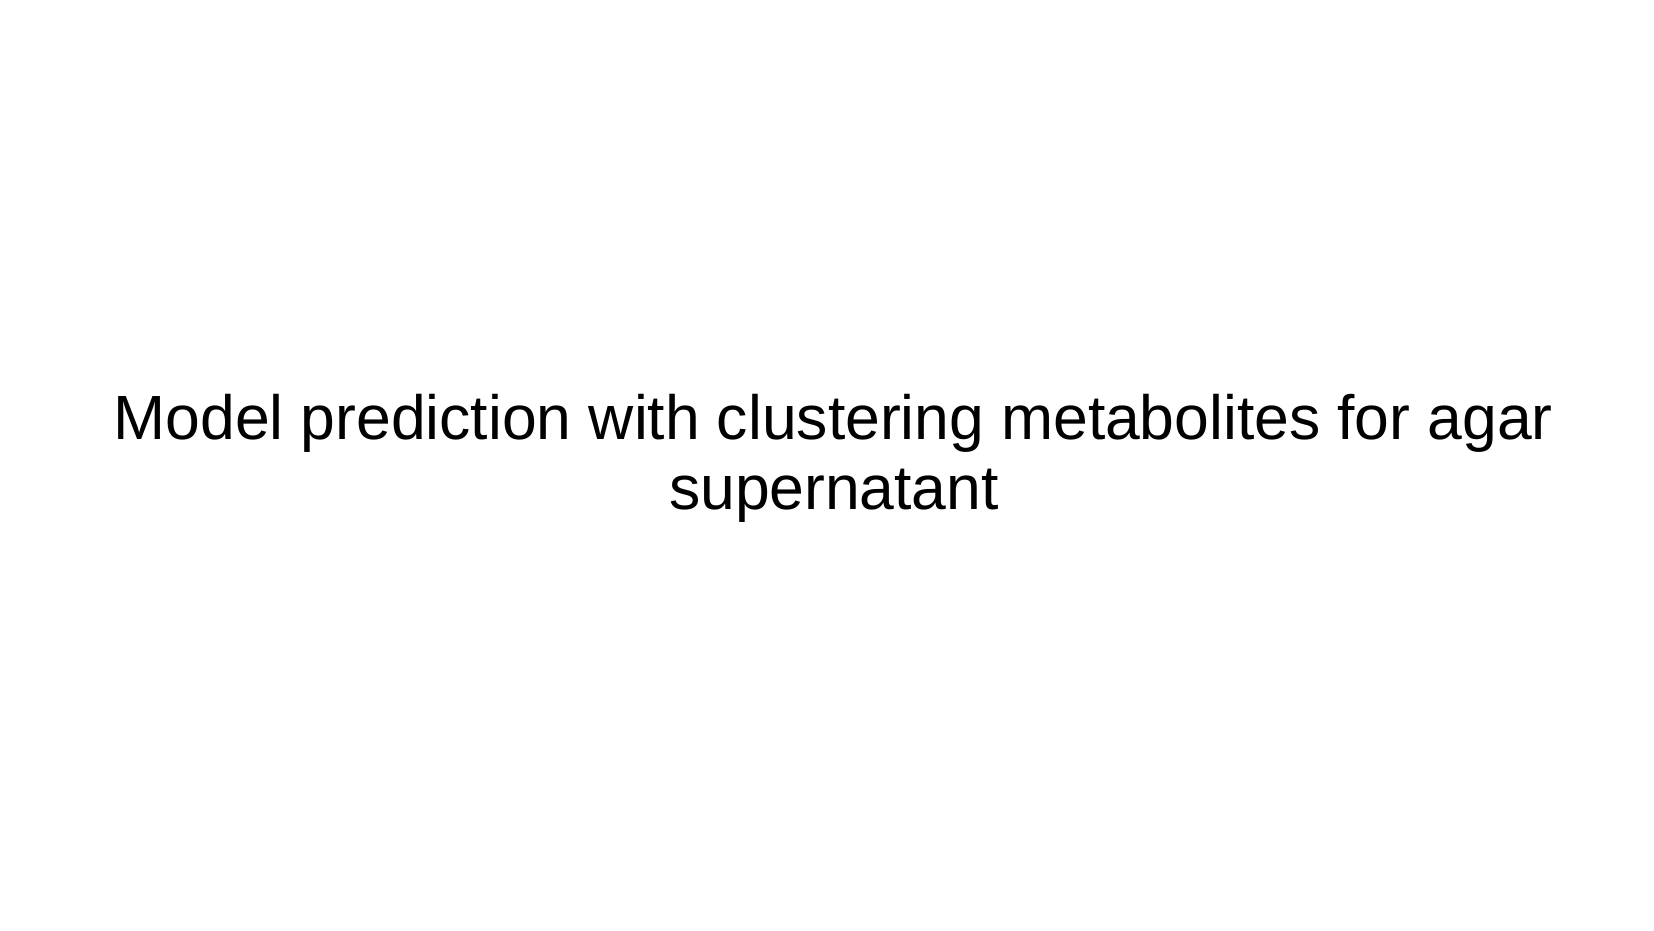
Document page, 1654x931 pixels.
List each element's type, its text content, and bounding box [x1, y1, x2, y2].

title Model prediction with clustering metabolites for agar supernatant [90, 375, 1579, 531]
